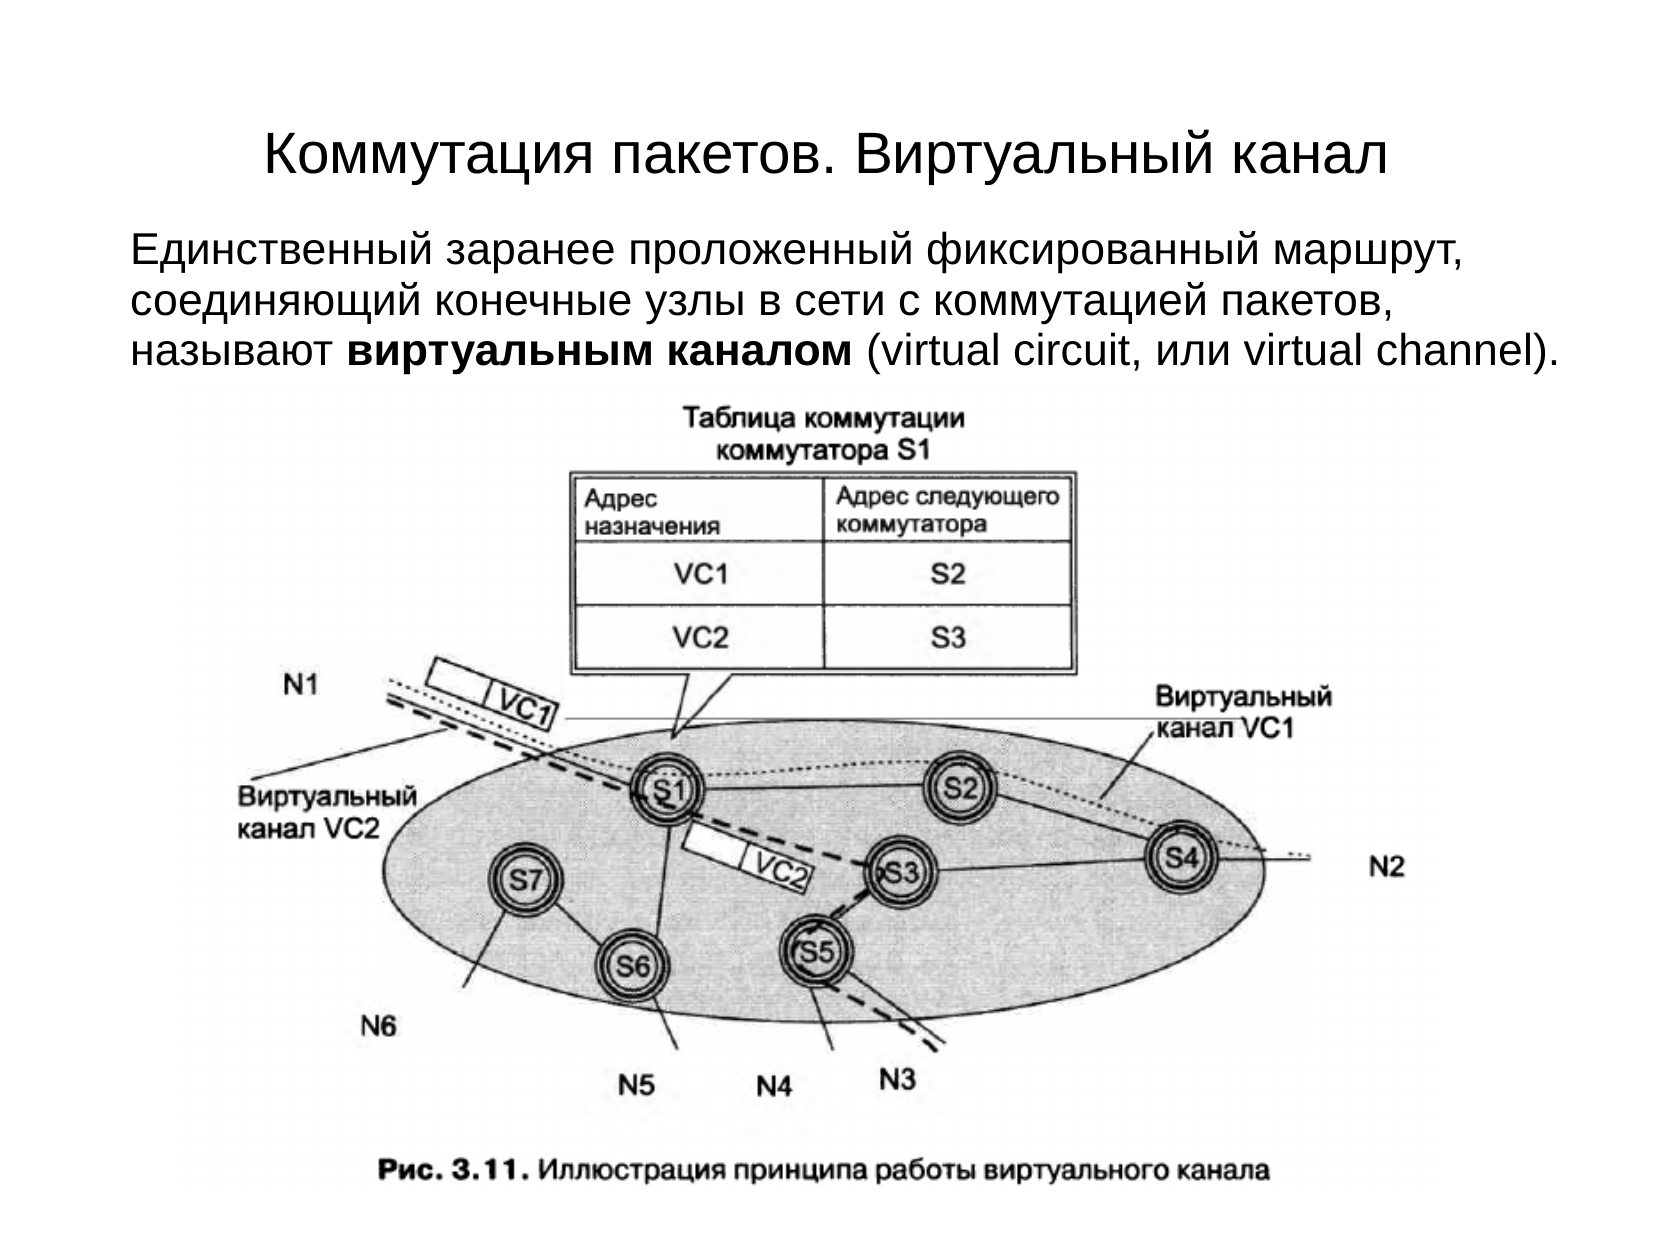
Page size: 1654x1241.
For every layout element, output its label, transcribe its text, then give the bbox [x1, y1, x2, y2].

list Единственный заранее проложенный фиксированный маршрут, соединяющий конечные узлы в сети с коммутацией пакетов, называют виртуальным каналом (virtual circuit, или virtual channel). [82, 224, 1571, 422]
picture [173, 389, 1441, 1195]
title Коммутация пакетов. Виртуальный канал [82, 49, 1571, 224]
